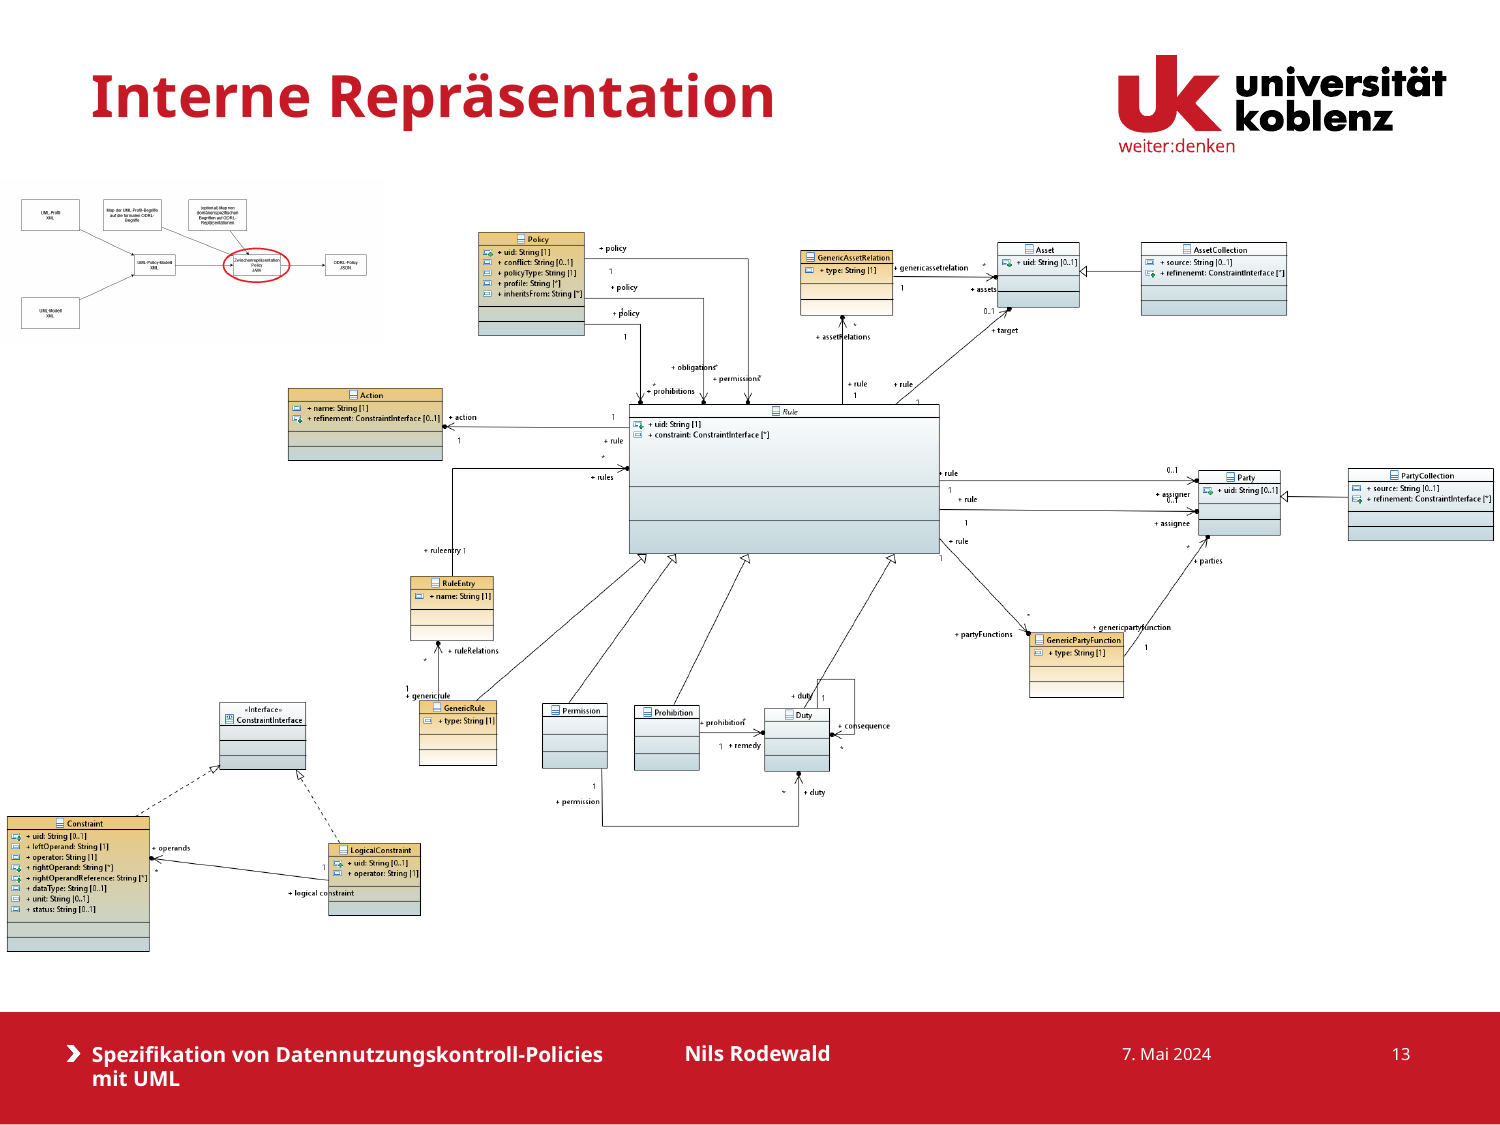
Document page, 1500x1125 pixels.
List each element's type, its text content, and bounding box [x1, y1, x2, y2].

picture [0, 179, 1500, 958]
title Interne Repräsentation [77, 59, 1371, 142]
